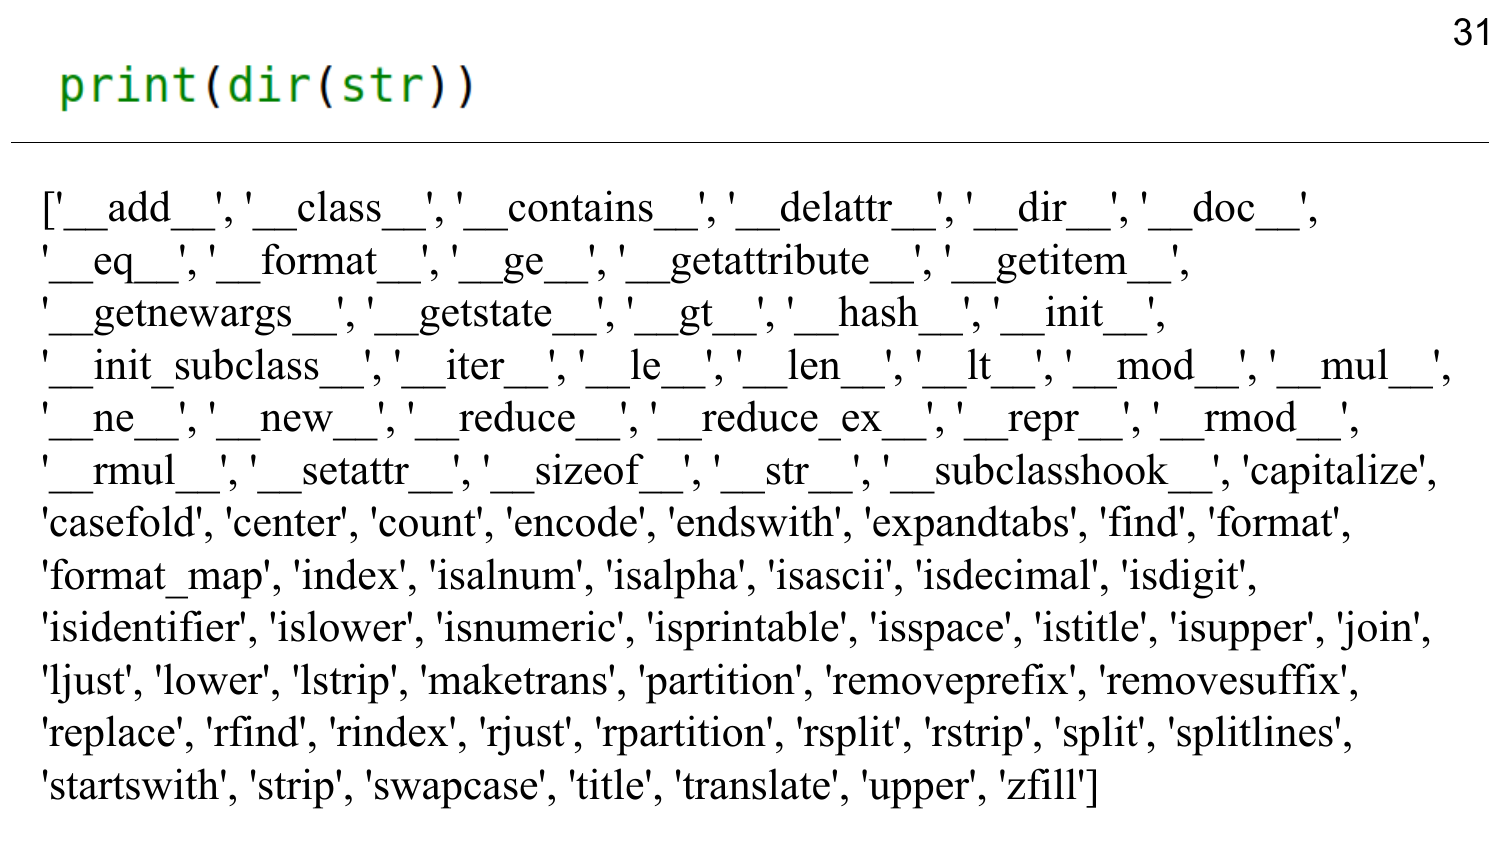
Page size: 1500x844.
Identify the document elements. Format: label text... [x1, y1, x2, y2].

text_box ['__add__', '__class__', '__contains__', '__delattr__', '__dir__', '__doc__', '__eq__', '__format__', '__ge__', '__getattribute__', '__getitem__', '__getnewargs__', '__getstate__', '__gt__', '__hash__', '__init__', '__init_subclass__', '__iter__', '__le__', '__len__', '__lt__', '__mod__', '__mul__', '__ne__', '__new__', '__reduce__', '__reduce_ex__', '__repr__', '__rmod__', '__rmul__', '__setattr__', '__sizeof__', '__str__', '__subclasshook__', 'capitalize', 'casefold', 'center', 'count', 'encode', 'endswith', 'expandtabs', 'find', 'format', 'format_map', 'index', 'isalnum', 'isalpha', 'isascii', 'isdecimal', 'isdigit', 'isidentifier', 'islower', 'isnumeric', 'isprintable', 'isspace', 'istitle', 'isupper', 'join', 'ljust', 'lower', 'lstrip', 'maketrans', 'partition', 'removeprefix', 'removesuffix', 'replace', 'rfind', 'rindex', 'rjust', 'rpartition', 'rsplit', 'rstrip', 'split', 'splitlines', 'startswith', 'strip', 'swapcase', 'title', 'translate', 'upper', 'zfill'] [41, 170, 1500, 817]
picture [47, 53, 490, 124]
